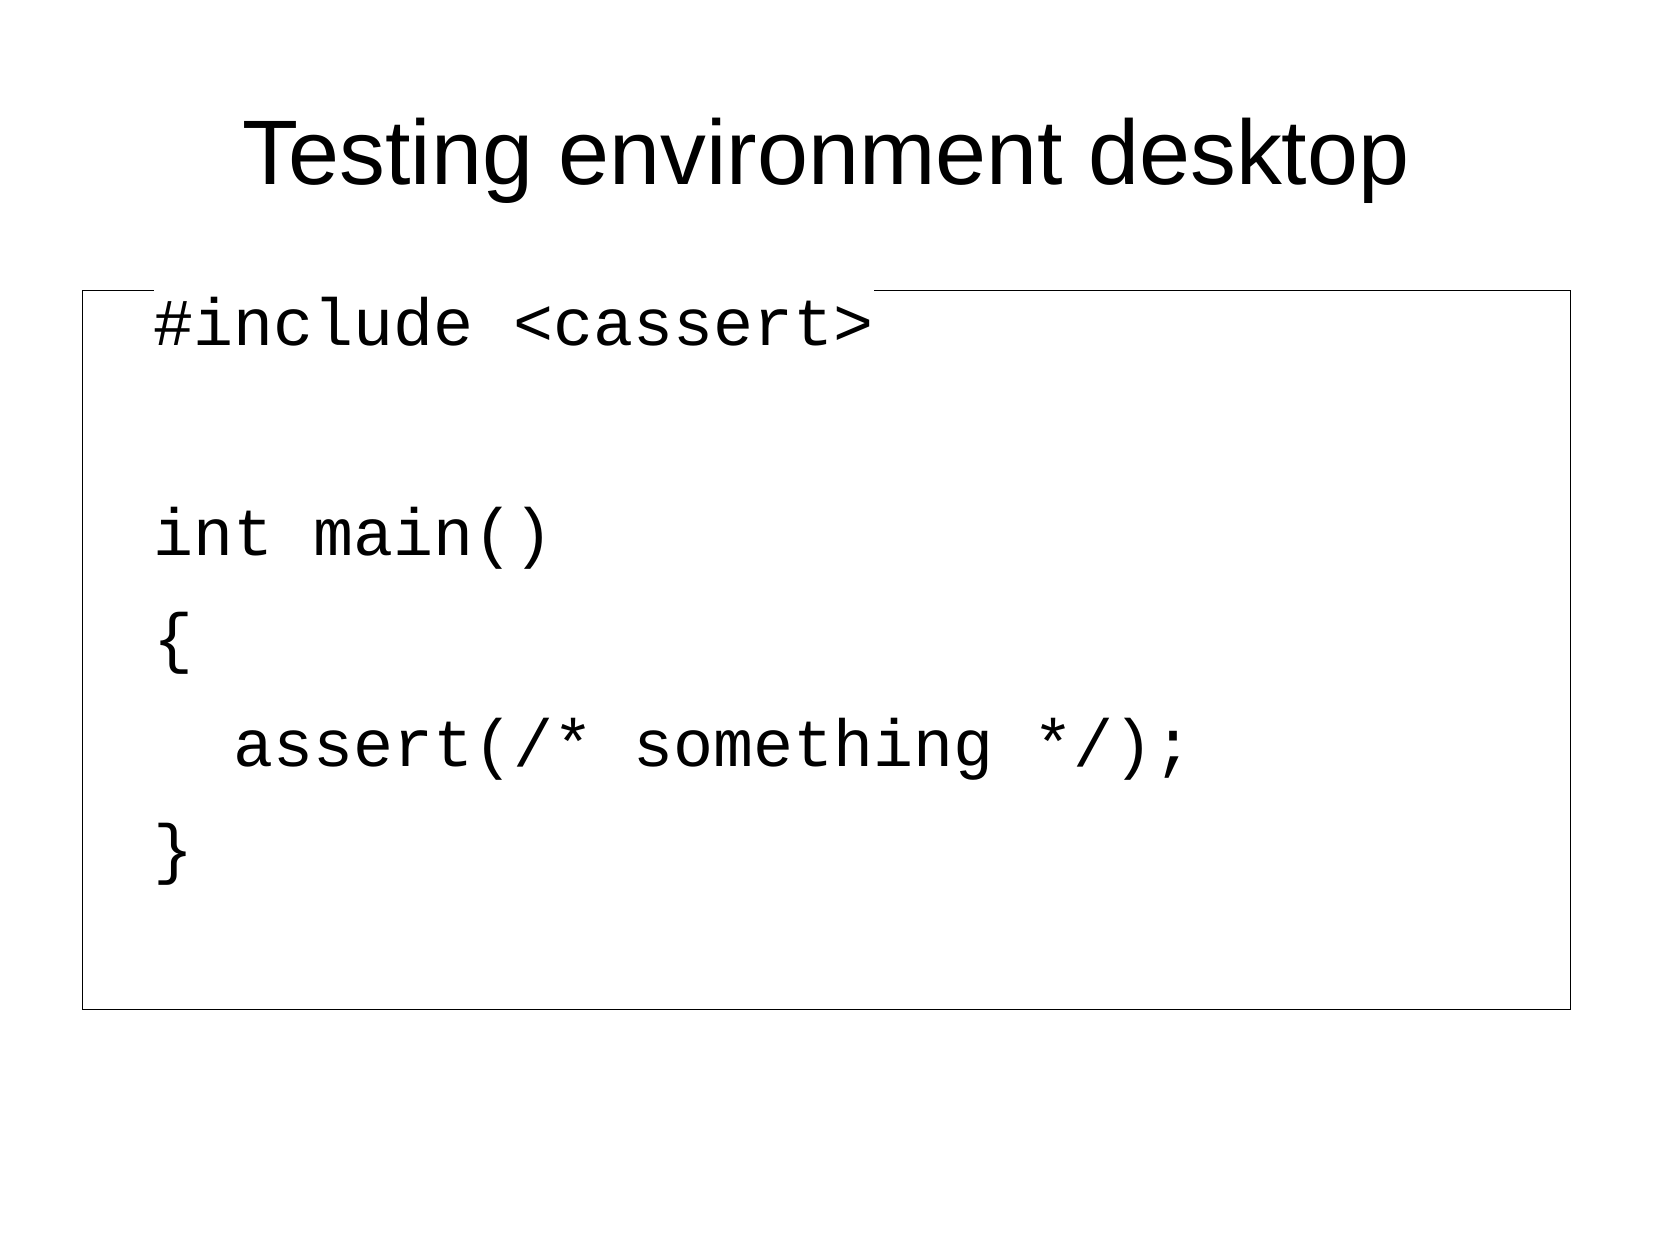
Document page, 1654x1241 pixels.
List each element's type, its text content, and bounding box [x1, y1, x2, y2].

title Testing environment desktop [82, 49, 1571, 257]
list #include <cassert> int main() { assert(/* something */); } [82, 290, 1571, 1010]
